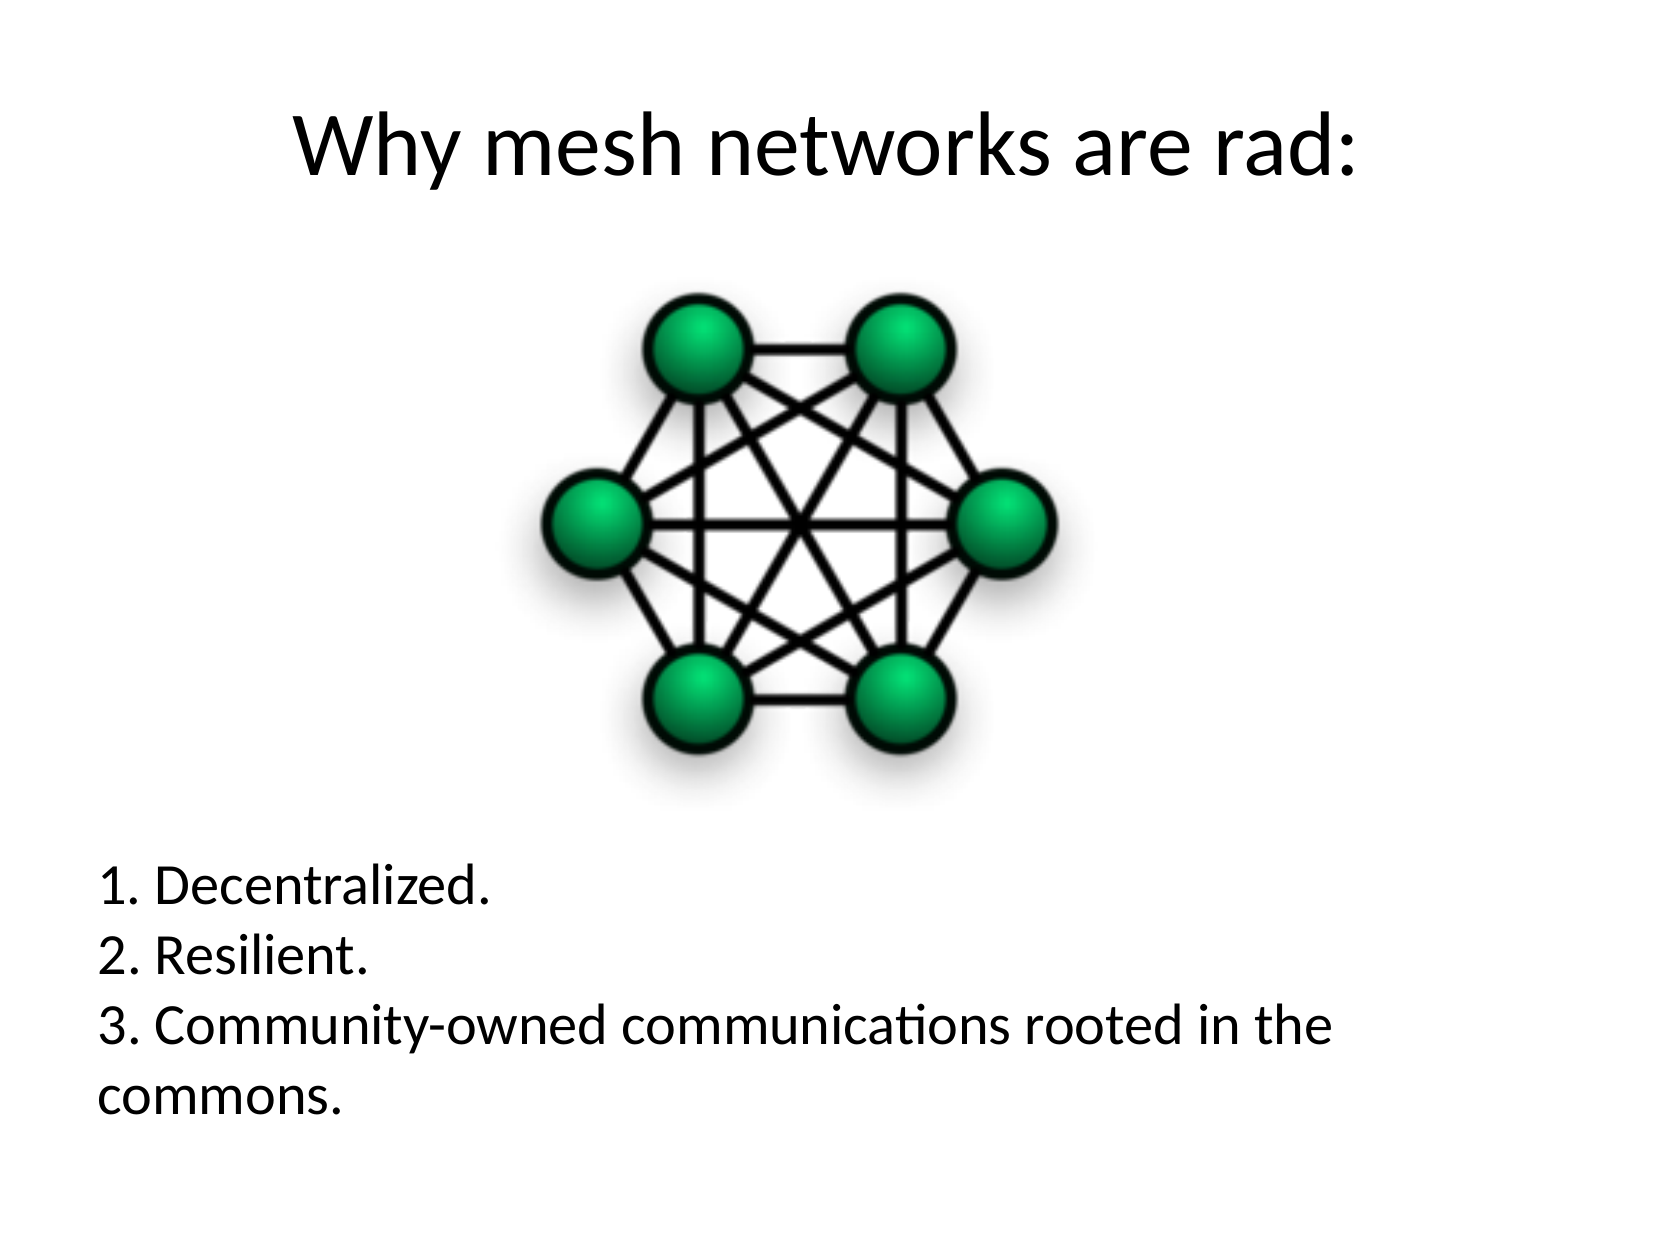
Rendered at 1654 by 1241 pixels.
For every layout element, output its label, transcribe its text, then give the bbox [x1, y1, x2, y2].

text_box 1. Decentralized. 2. Resilient. 3. Community-owned communications rooted in the commons. [82, 838, 1608, 1134]
title Why mesh networks are rad: [82, 49, 1571, 257]
picture [483, 256, 1118, 839]
